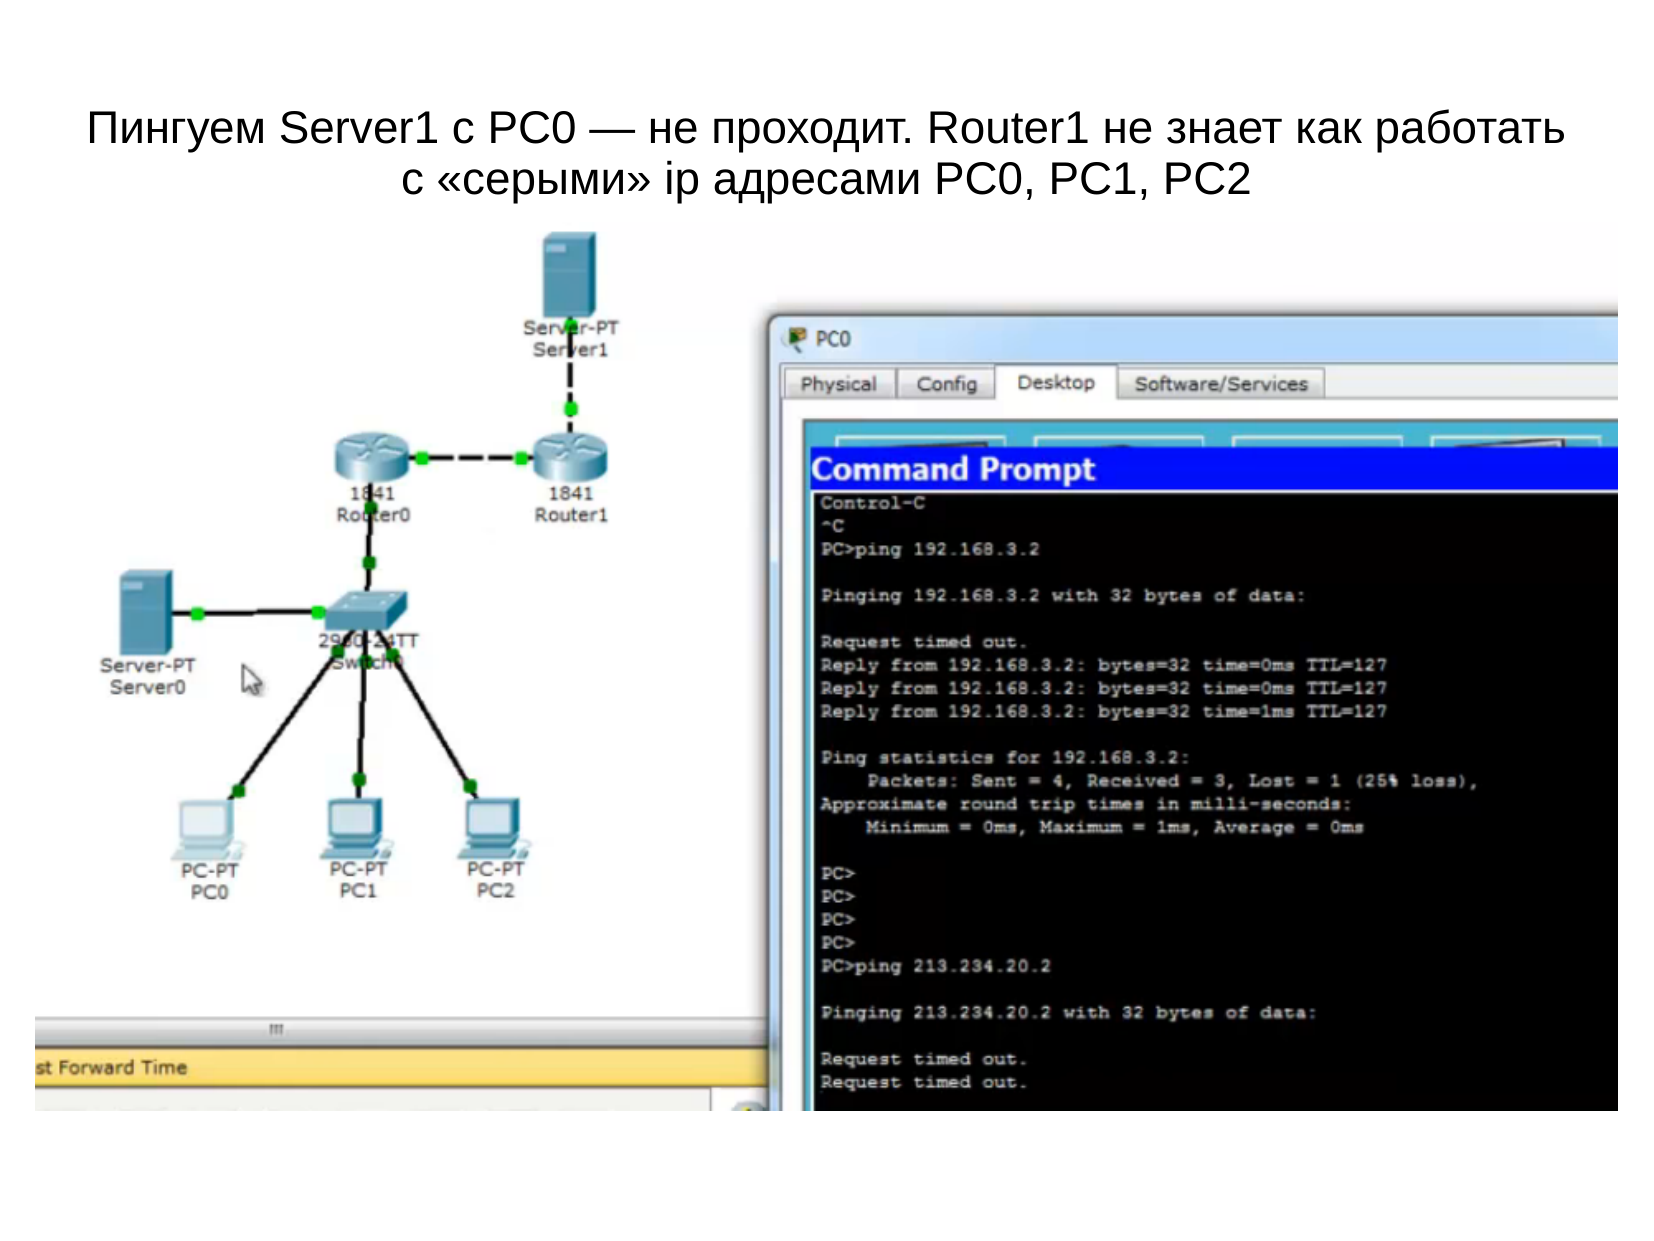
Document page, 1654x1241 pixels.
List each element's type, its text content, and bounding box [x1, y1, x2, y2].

picture [35, 222, 1618, 1111]
title Пингуем Server1 с PC0 — не проходит. Router1 не знает как работать с «серыми» ip адресами PC0, PC1, PC2 [82, 49, 1571, 222]
